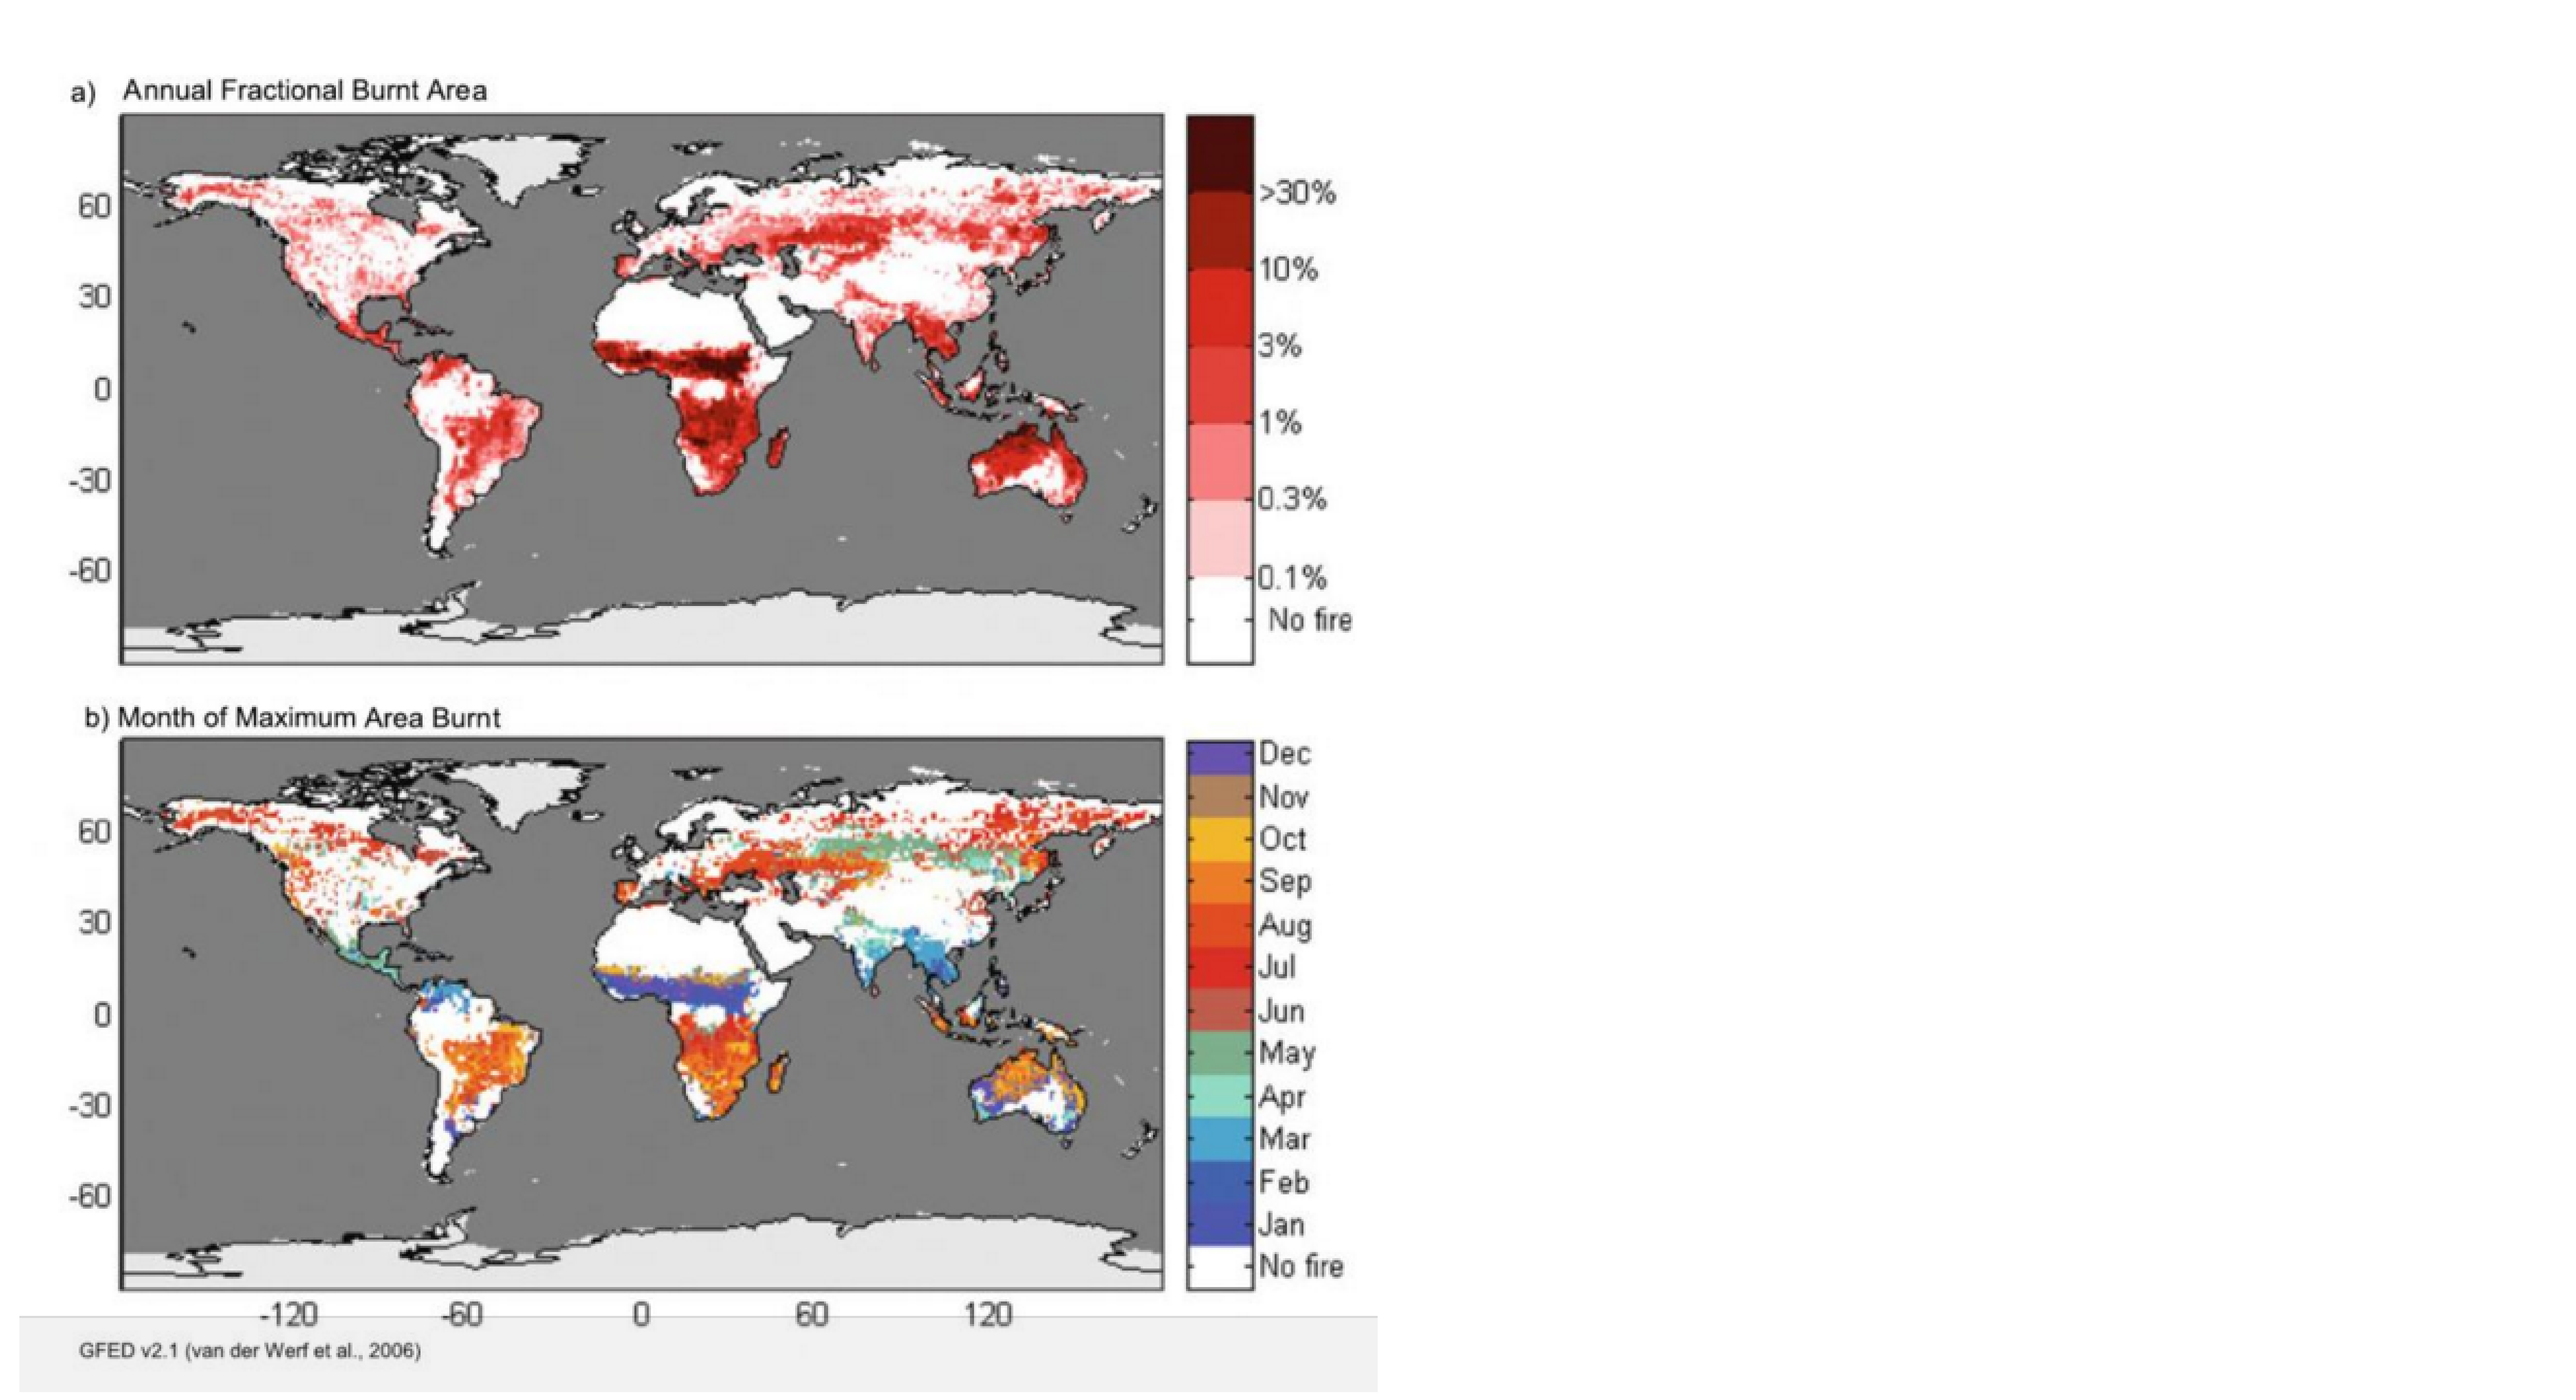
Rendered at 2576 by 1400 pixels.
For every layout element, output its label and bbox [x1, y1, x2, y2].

picture [19, 49, 1378, 1393]
